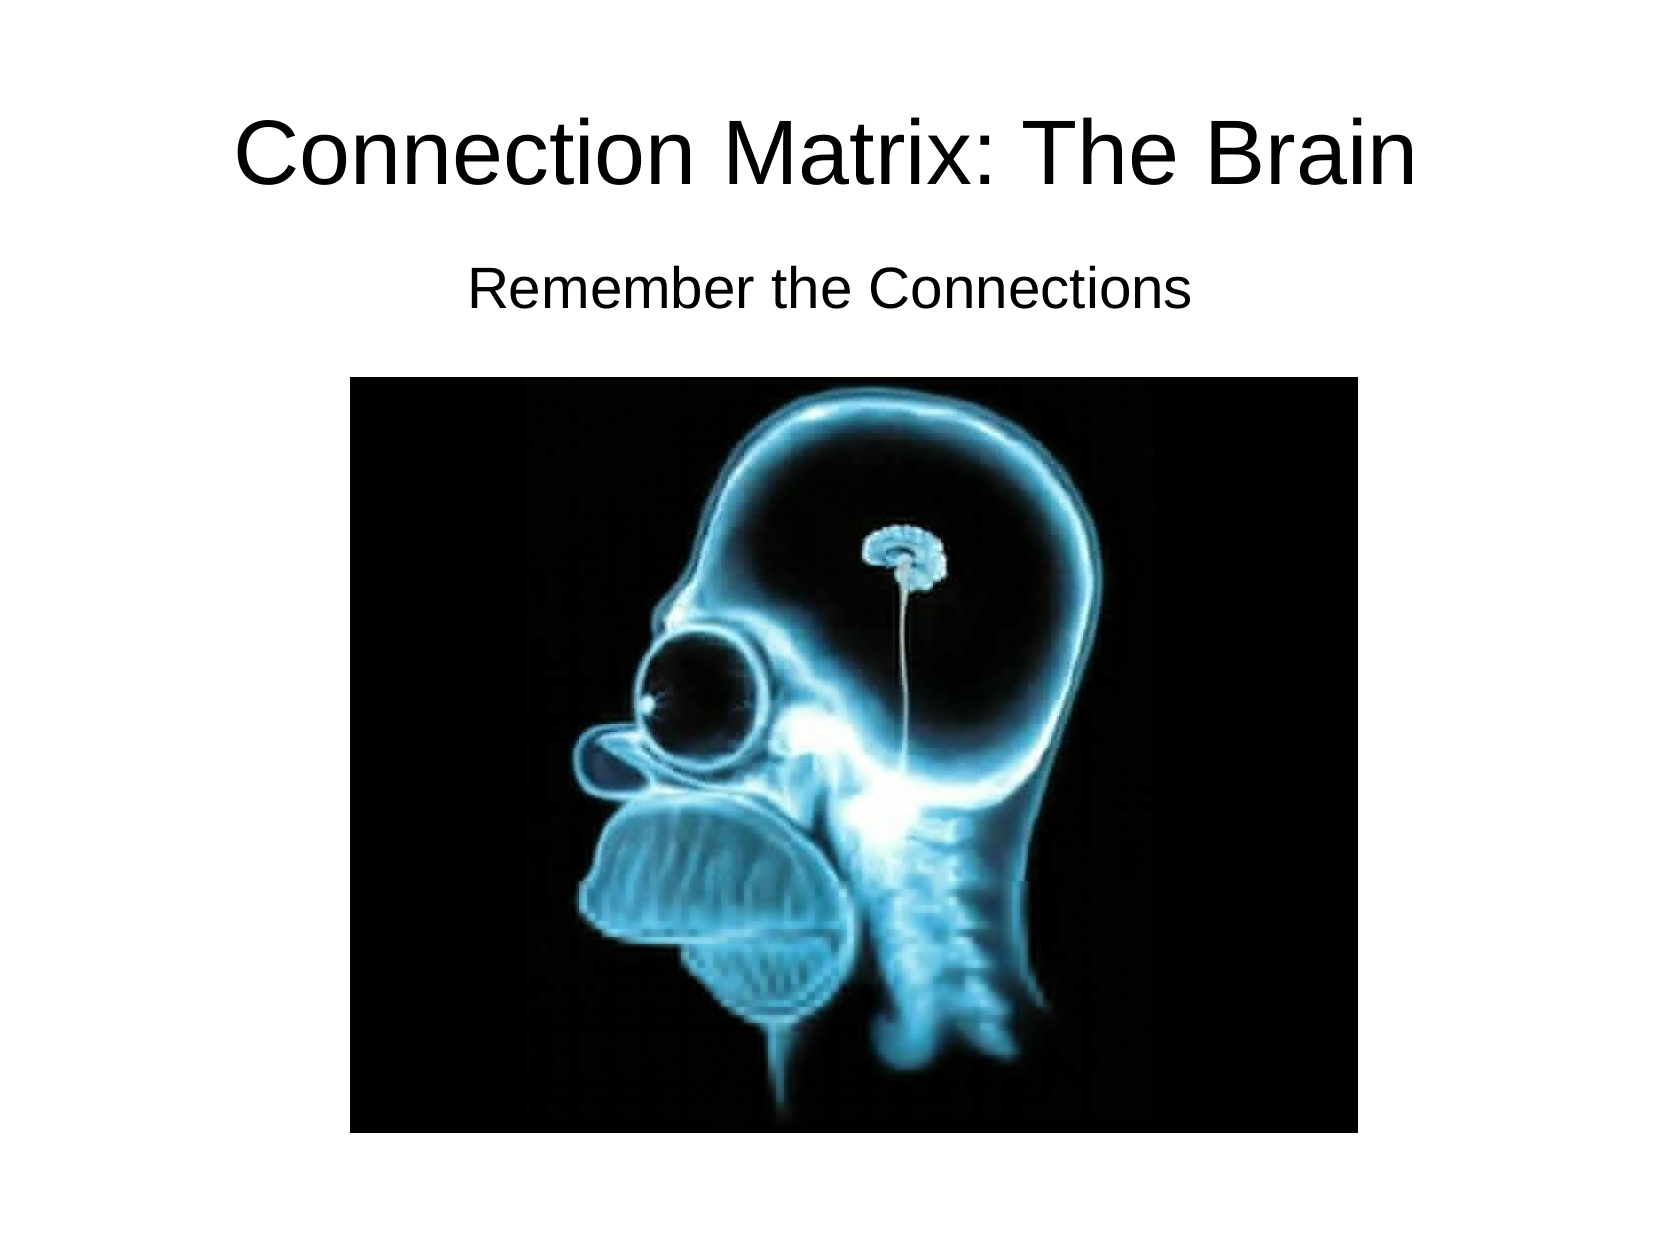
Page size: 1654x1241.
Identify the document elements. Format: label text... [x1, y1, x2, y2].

text_box Remember the Connections [343, 236, 1319, 340]
title Connection Matrix: The Brain [82, 56, 1571, 250]
picture [350, 377, 1358, 1133]
